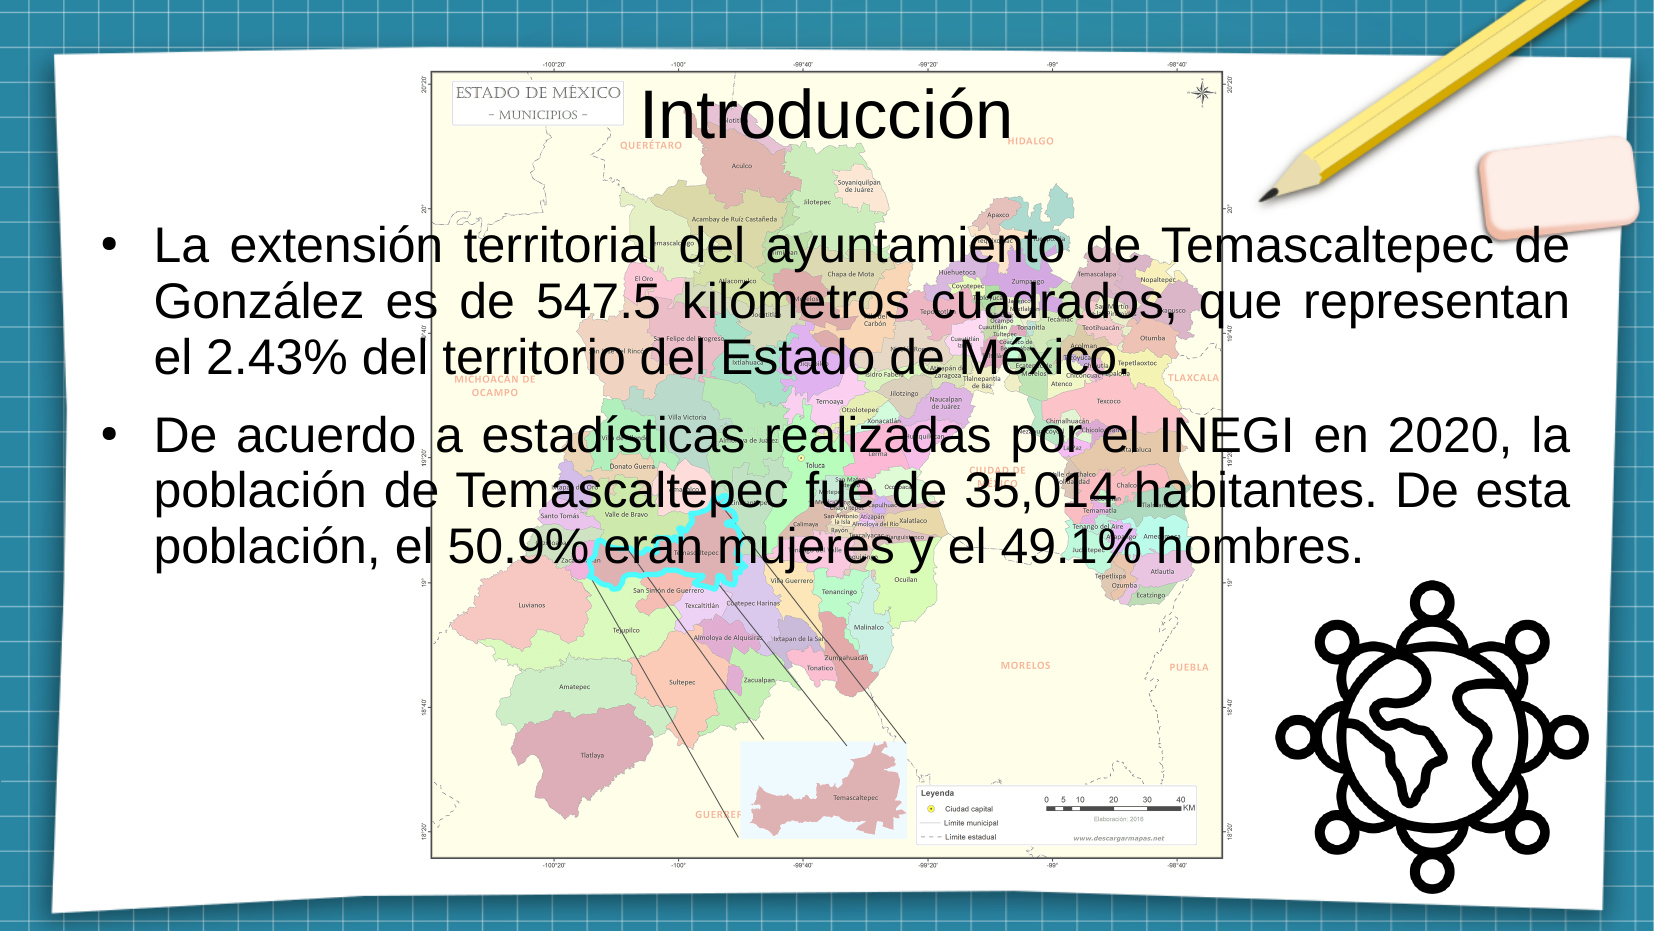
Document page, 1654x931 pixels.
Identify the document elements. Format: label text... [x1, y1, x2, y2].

picture [0, 0, 1654, 931]
title Introducción [82, 37, 1571, 193]
list La extensión territorial del ayuntamiento de Temascaltepec de González es de 547.5 kilómetros cuadrados, que representan el 2.43% del territorio del Estado de México. De acuerdo a estadísticas realizadas por el INEGI en 2020, la población de Temascaltepec fue de 35,014 habitantes. De esta población, el 50.9% eran mujeres y el 49.1% hombres. [82, 217, 1571, 758]
